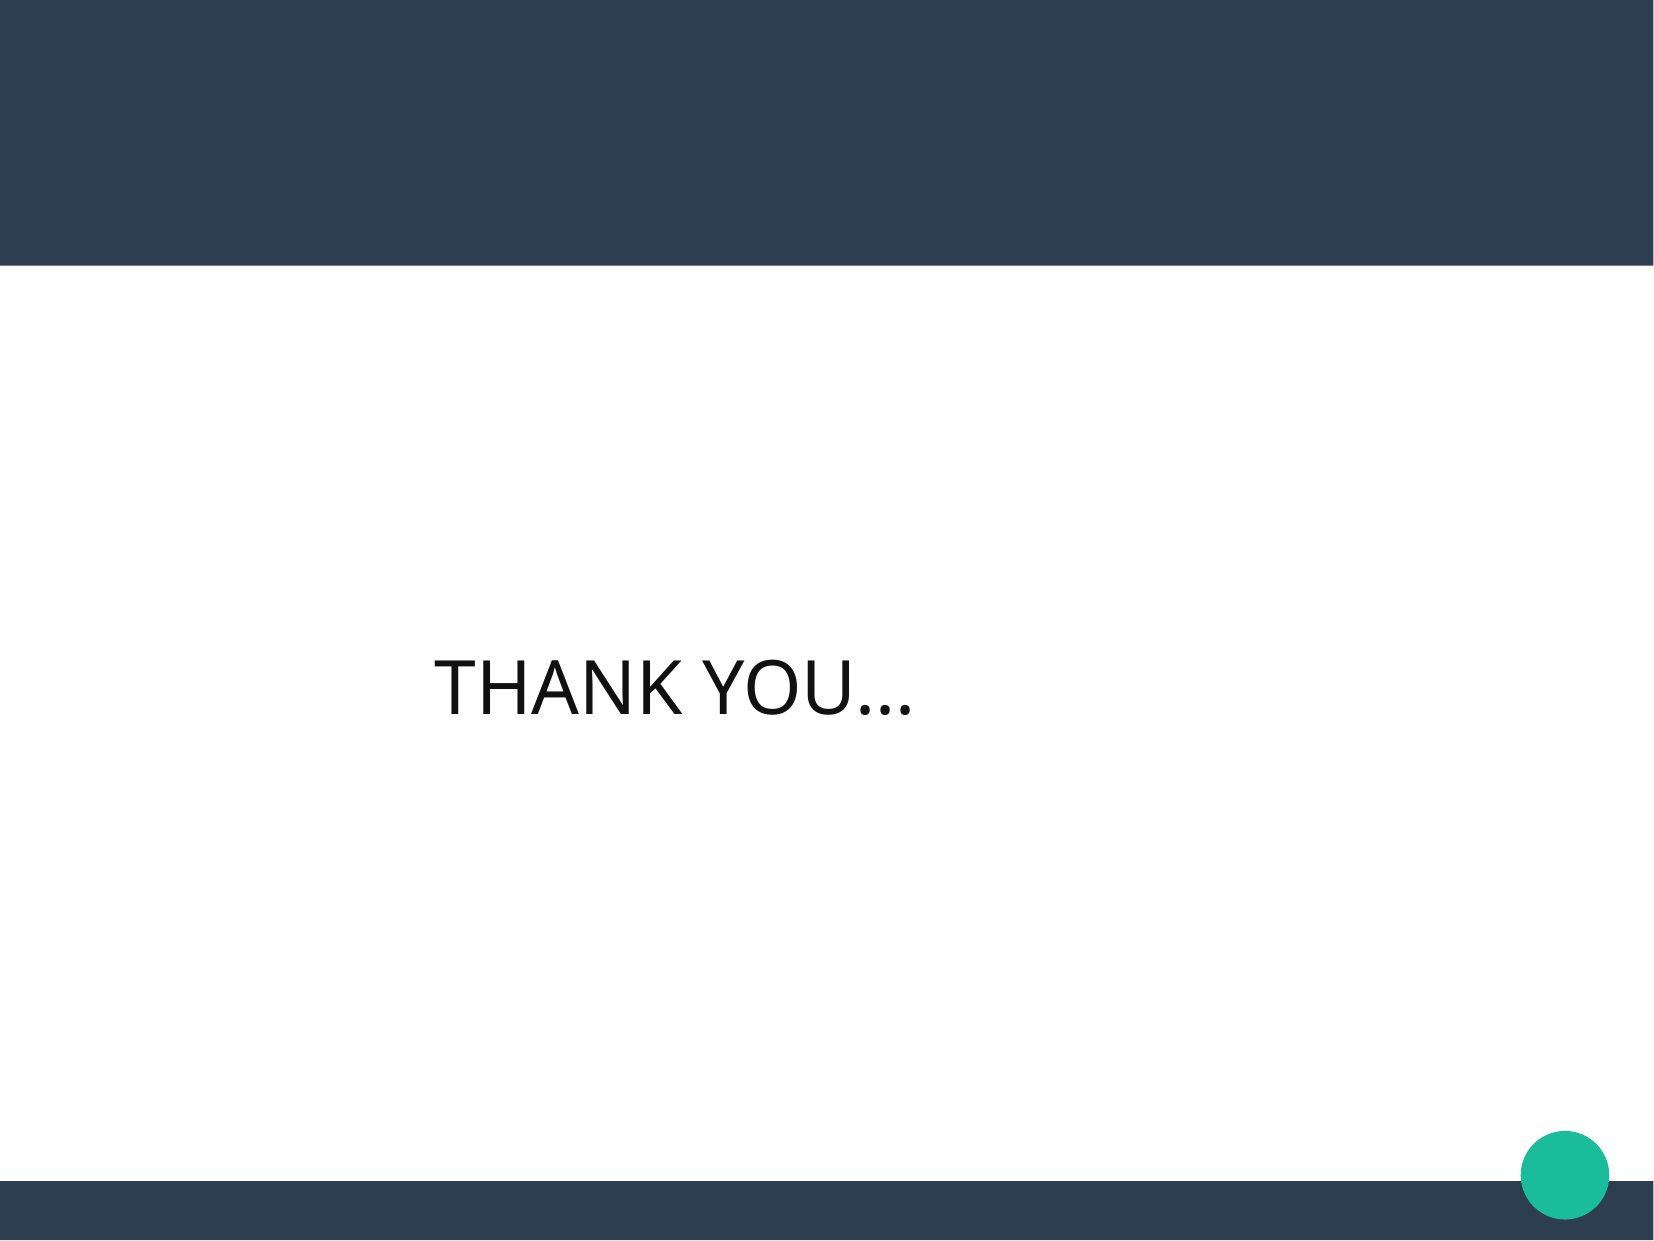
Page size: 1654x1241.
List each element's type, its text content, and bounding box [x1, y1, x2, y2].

list THANK YOU... [59, 324, 1595, 1152]
